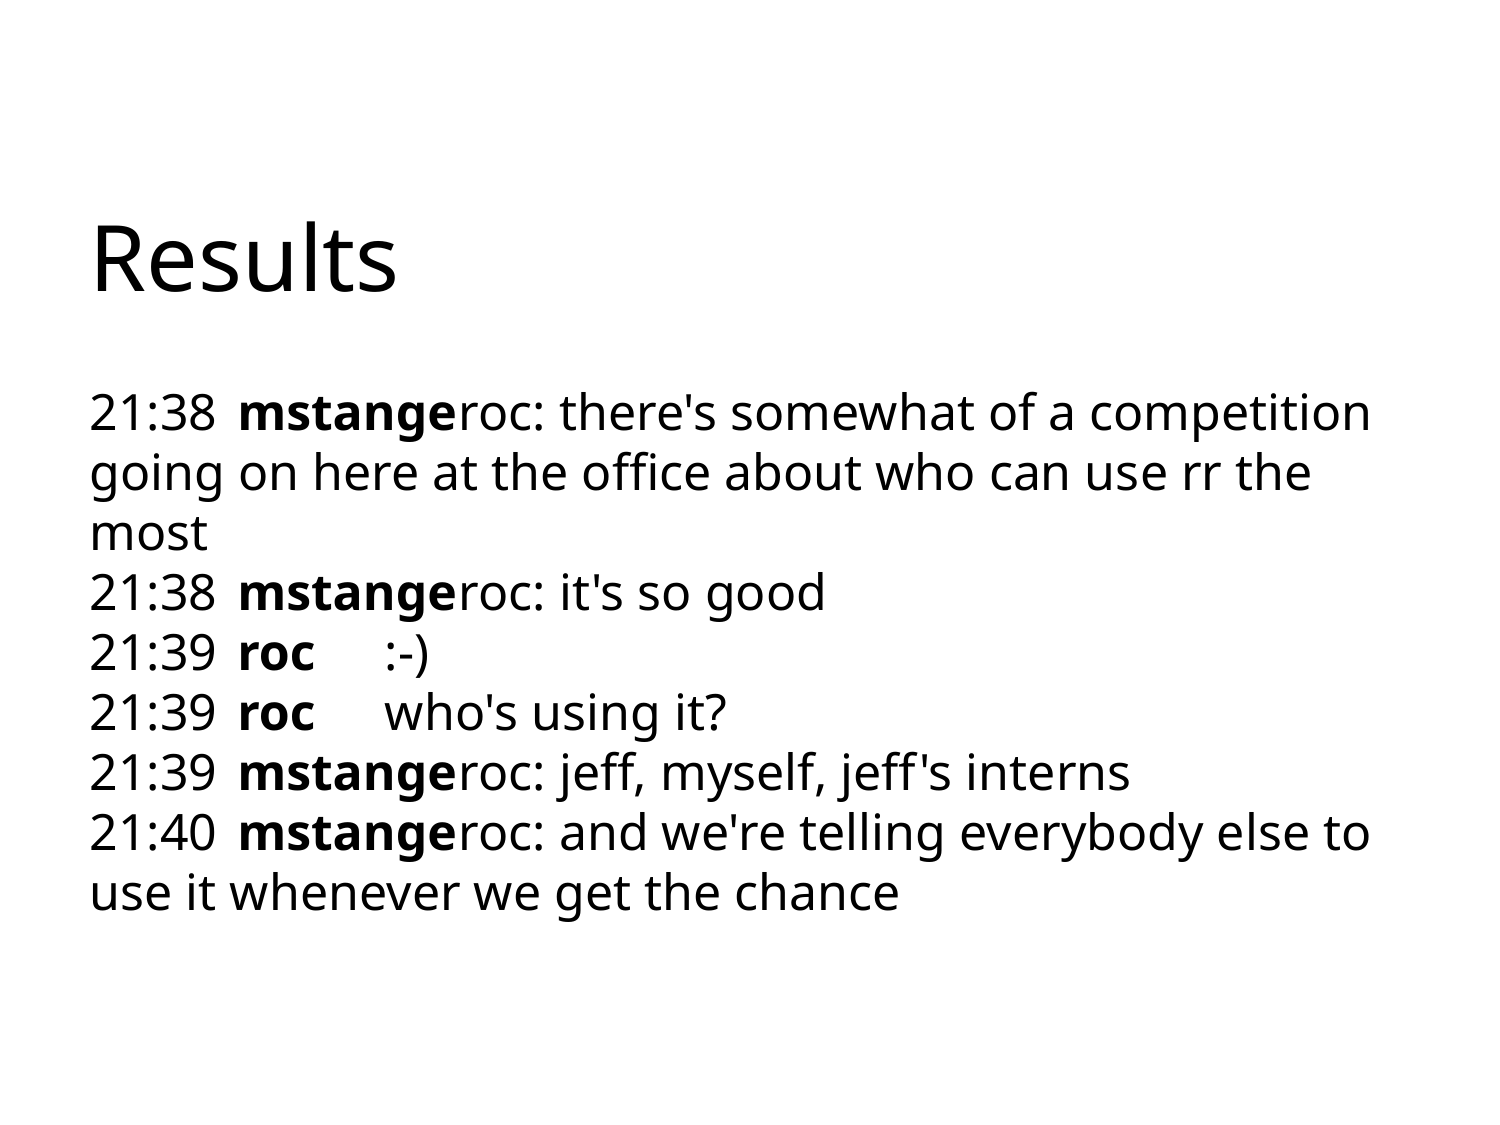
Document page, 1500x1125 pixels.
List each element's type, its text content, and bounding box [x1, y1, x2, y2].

text_box 21:38 mstange roc: there's somewhat of a competition going on here at the office about who can use rr the most 21:38 mstange roc: it's so good 21:39 roc :-) 21:39 roc who's using it? 21:39 mstange roc: jeff, myself, jeff's interns 21:40 mstange roc: and we're telling everybody else to use it whenever we get the chance [74, 373, 1424, 957]
text_box Results [74, 172, 1424, 337]
